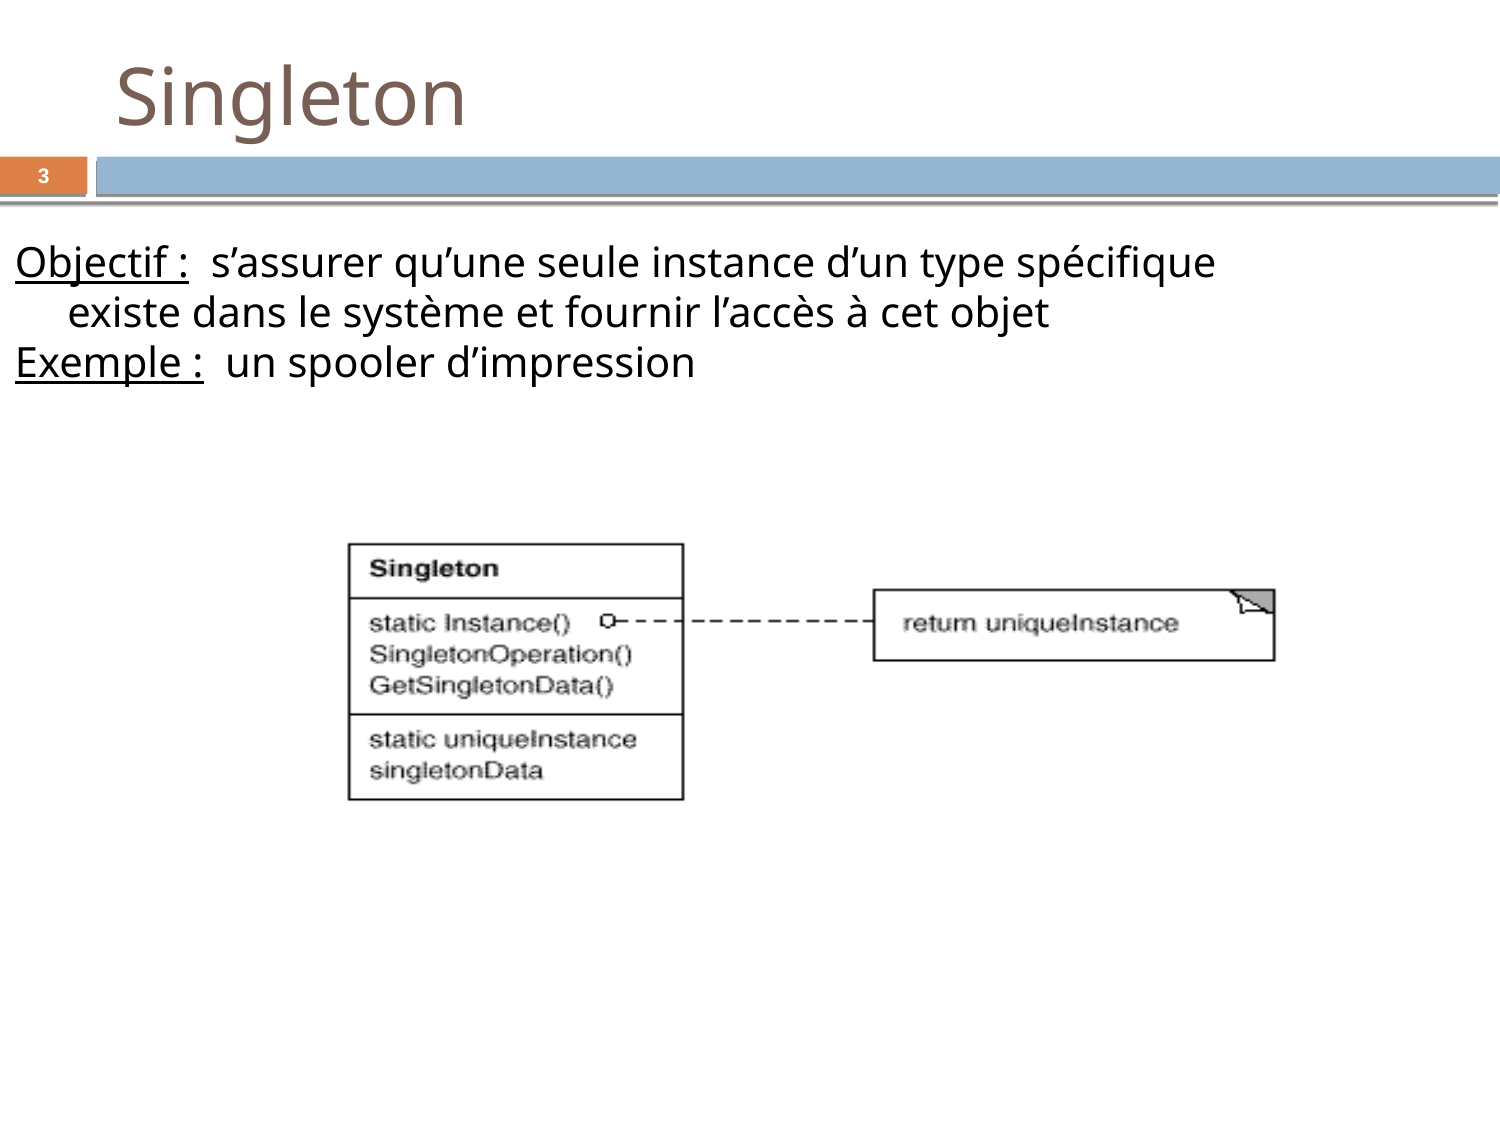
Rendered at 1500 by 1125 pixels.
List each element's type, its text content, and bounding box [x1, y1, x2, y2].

list Objectif : s’assurer qu’une seule instance d’un type spécifique existe dans le système et fournir l’accès à cet objet Exemple : un spooler d’impression [0, 228, 1350, 634]
title Singleton [100, 37, 1438, 149]
slide_number <numéro> [0, 155, 88, 196]
picture [313, 634, 1317, 826]
